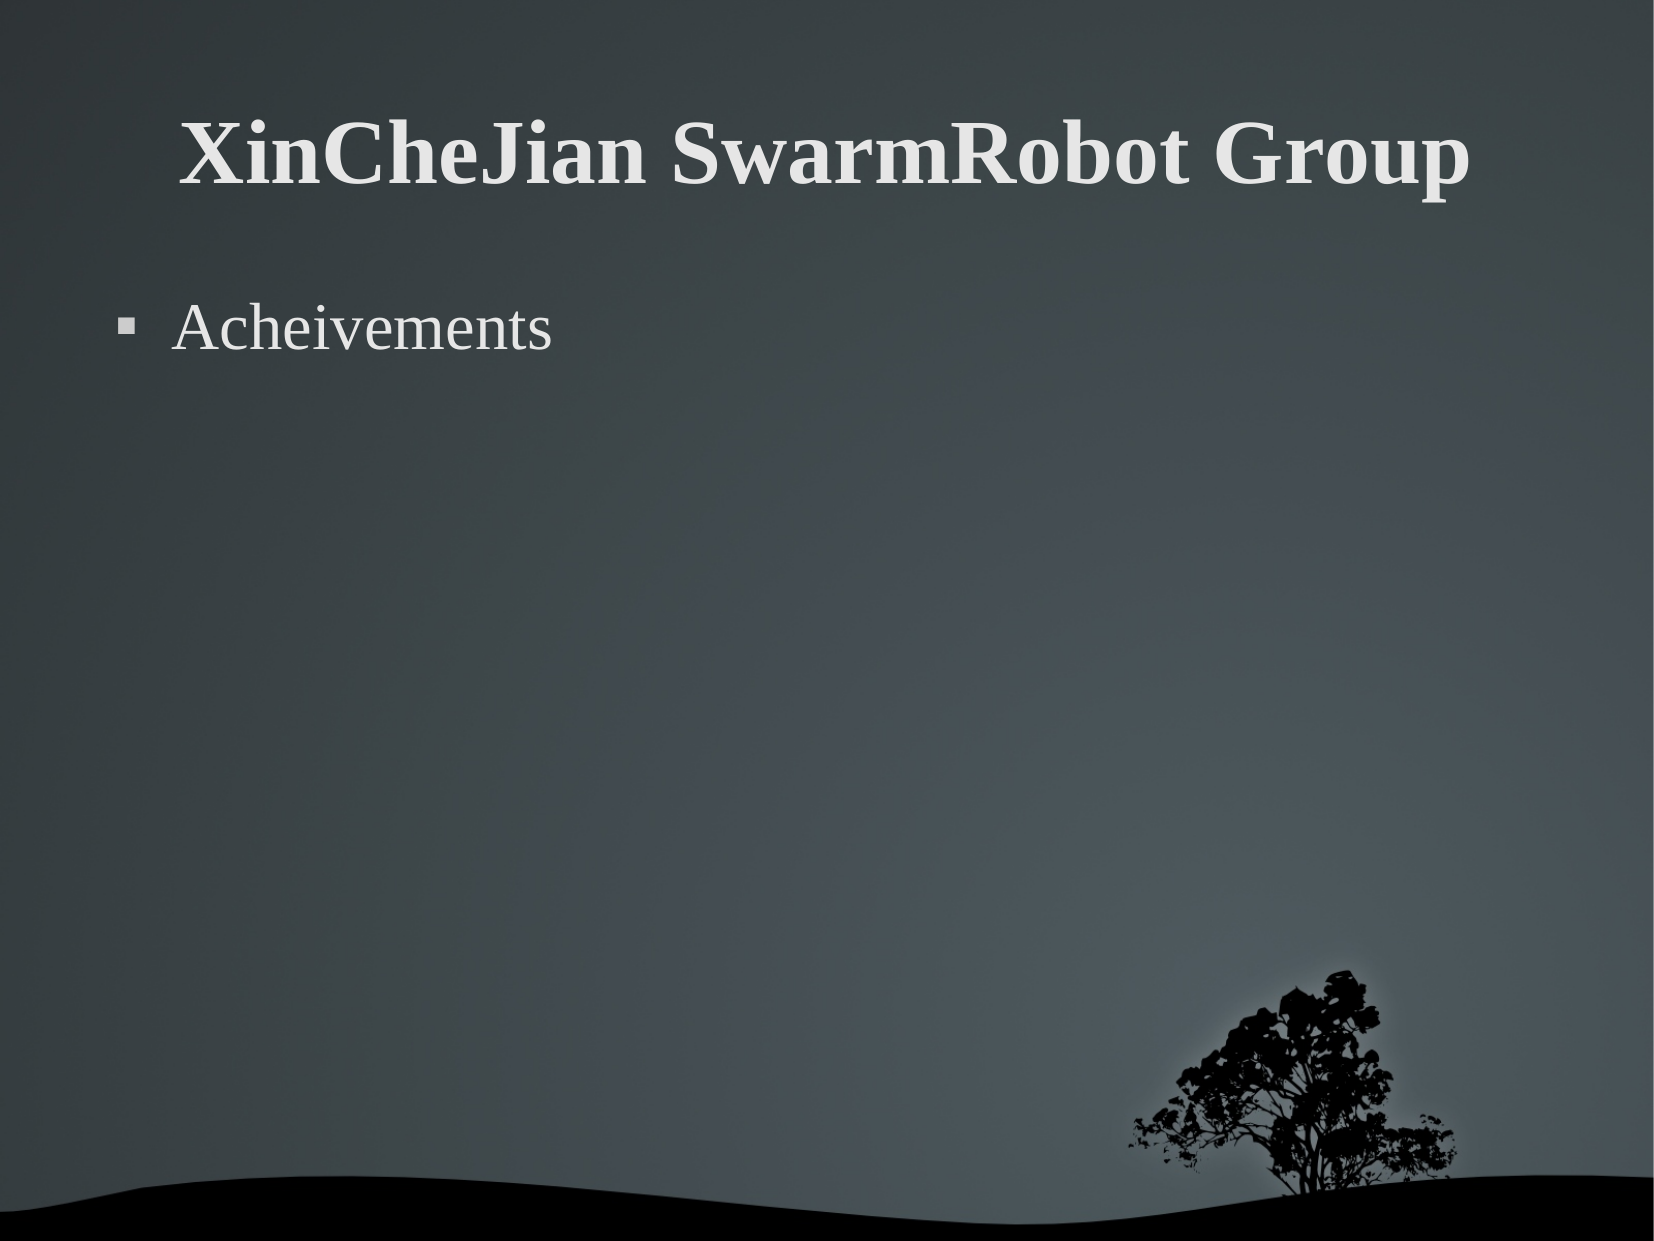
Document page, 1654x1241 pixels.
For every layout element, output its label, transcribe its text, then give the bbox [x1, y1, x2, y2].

title XinCheJian SwarmRobot Group [82, 49, 1571, 257]
list Acheivements [82, 290, 1571, 1109]
picture [0, 0, 1654, 1241]
